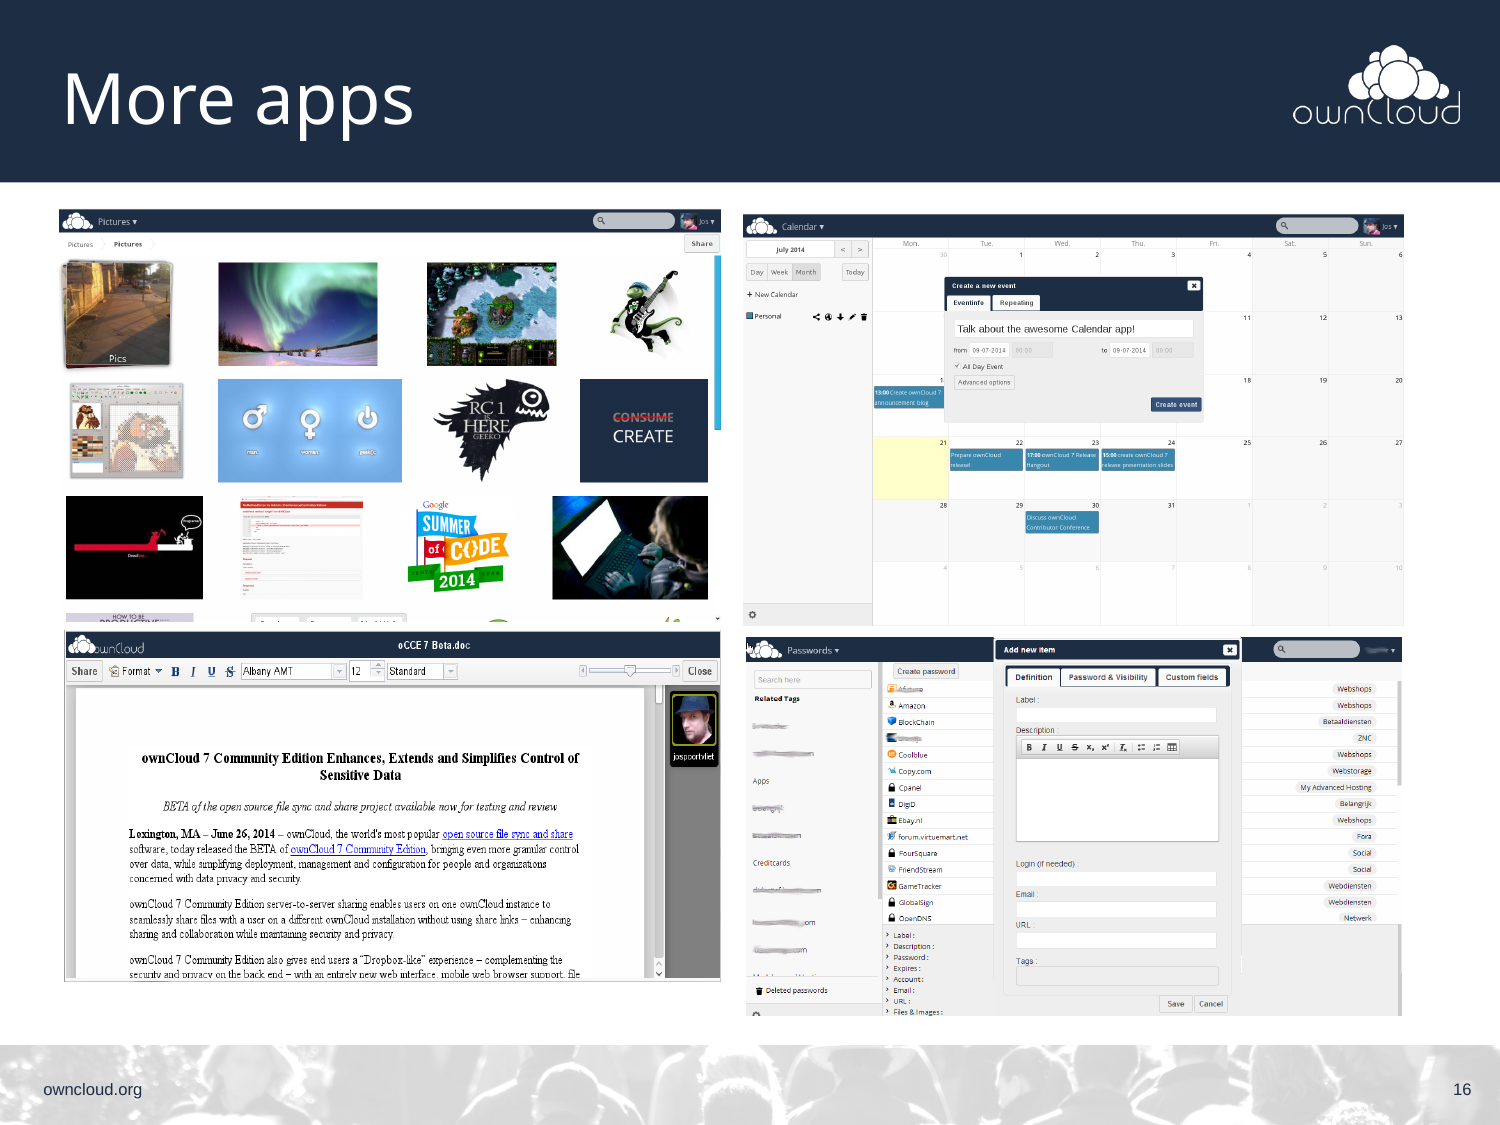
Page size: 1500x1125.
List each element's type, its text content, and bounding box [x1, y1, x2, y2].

title More apps [46, 5, 1258, 187]
picture [64, 630, 721, 983]
picture [746, 637, 1402, 1016]
picture [59, 208, 721, 622]
picture [0, 1045, 1500, 1125]
picture [743, 213, 1404, 626]
picture [1293, 45, 1460, 124]
